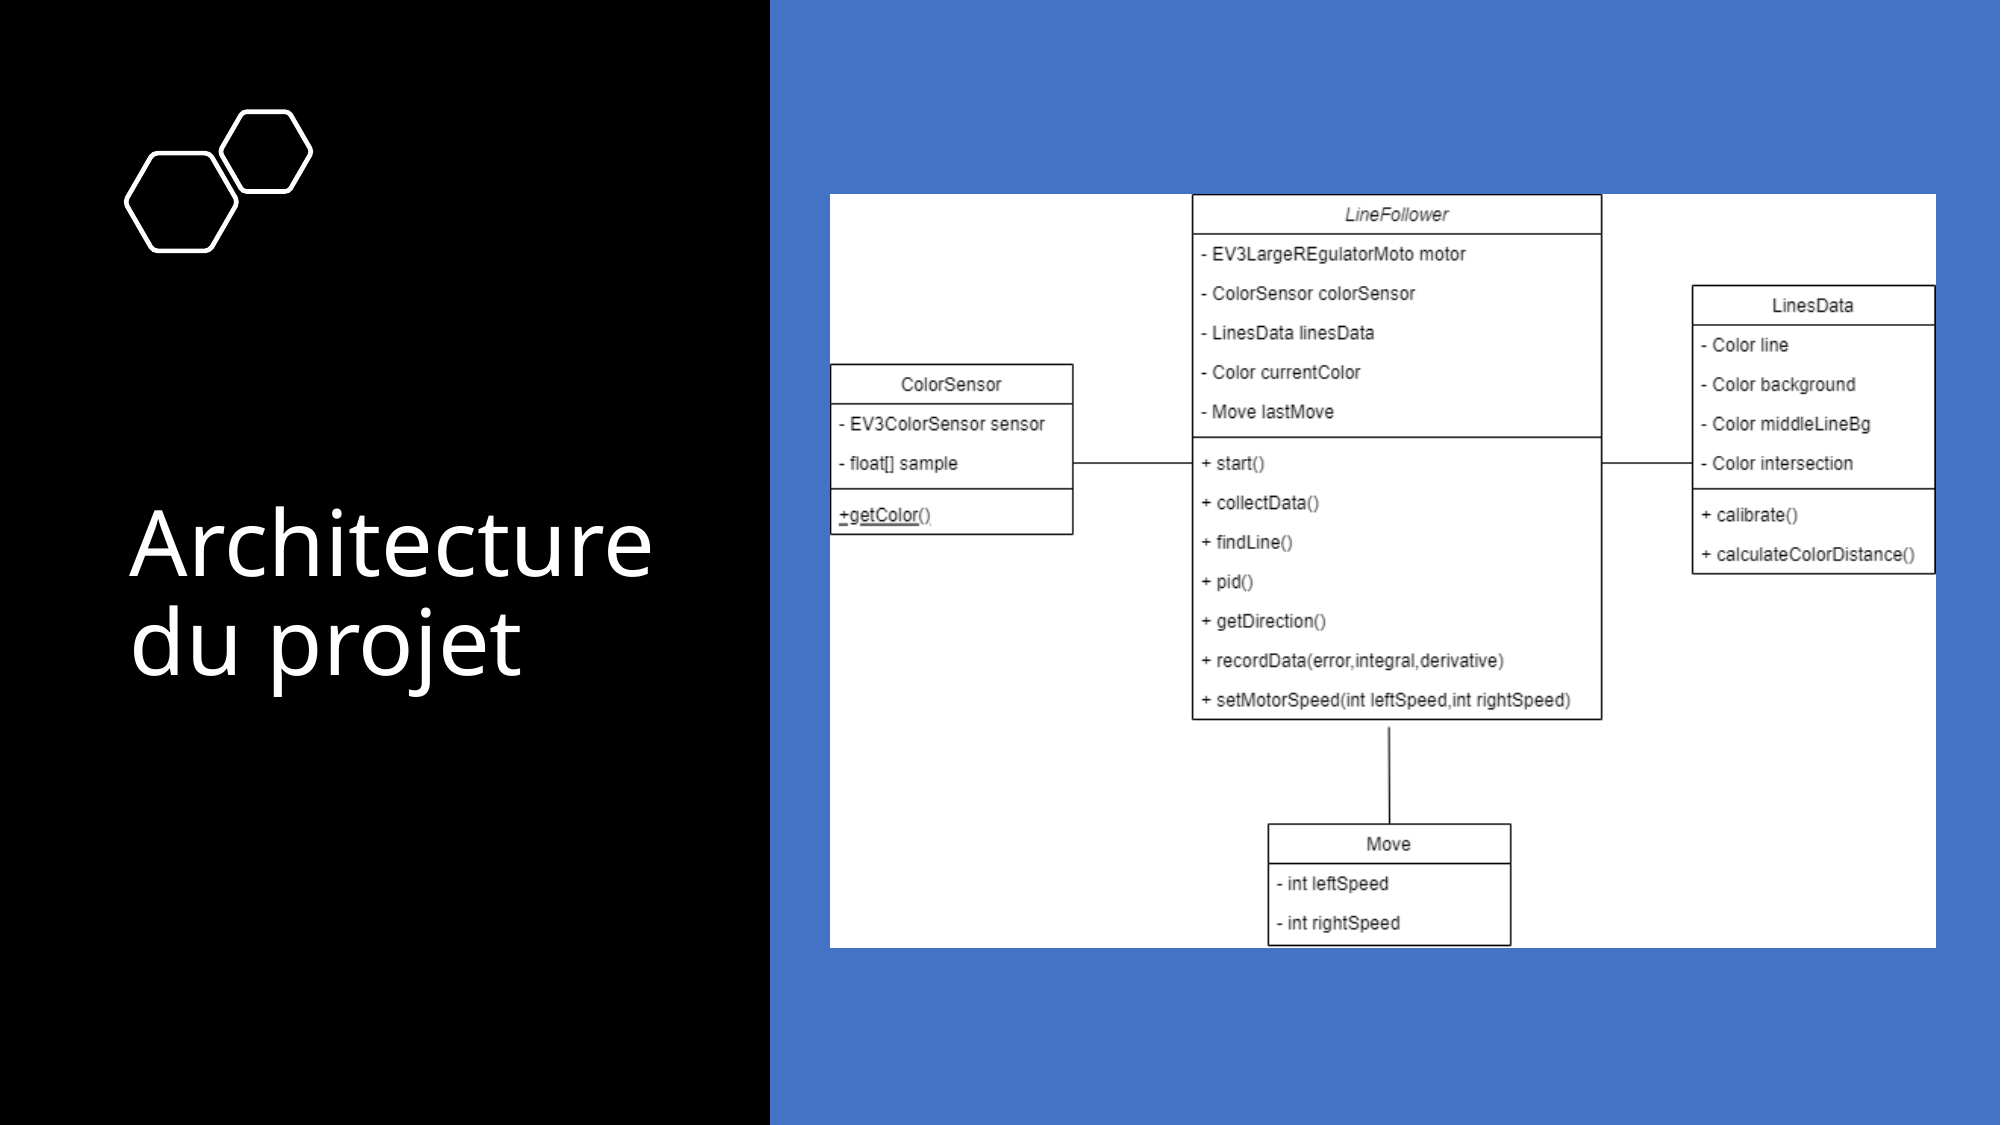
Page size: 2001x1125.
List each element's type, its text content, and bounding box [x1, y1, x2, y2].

picture [830, 195, 1936, 948]
title Architecture du projet [114, 266, 698, 704]
text_box [0, 0, 2000, 1125]
